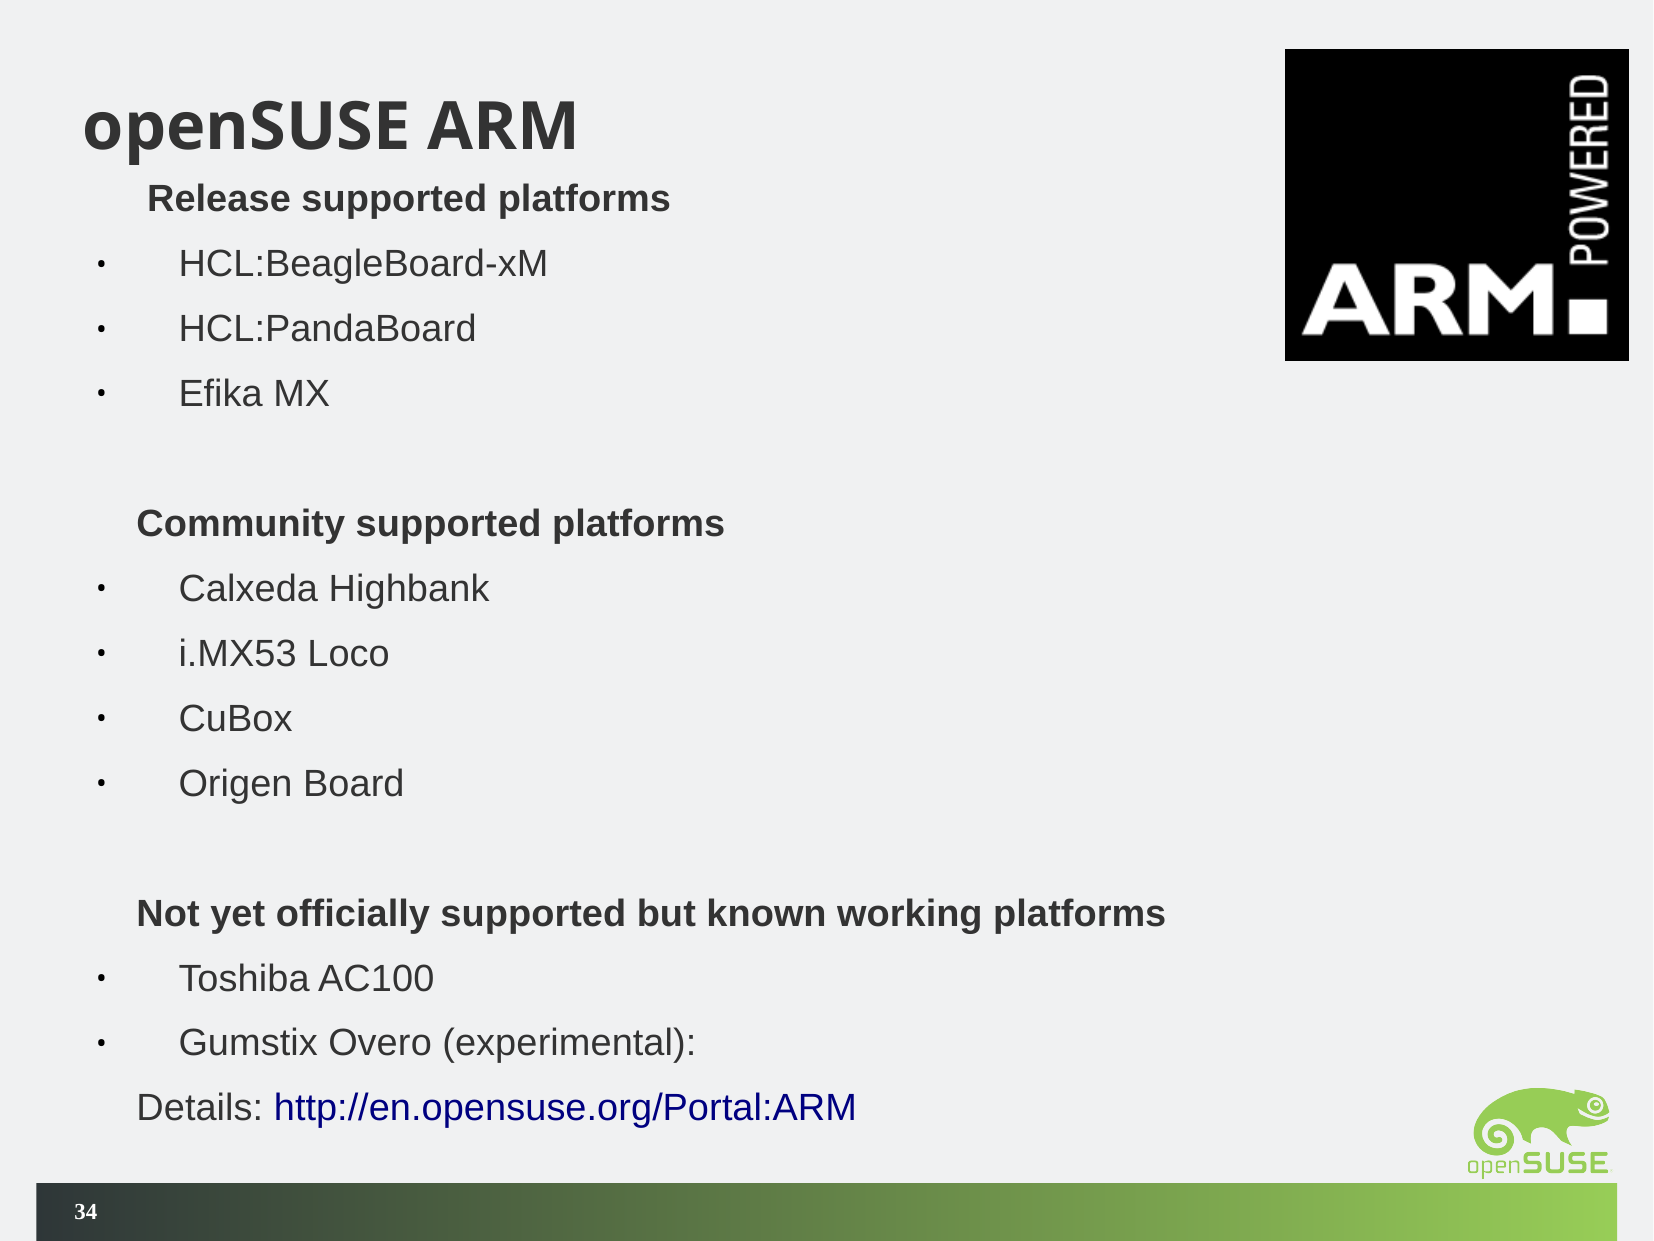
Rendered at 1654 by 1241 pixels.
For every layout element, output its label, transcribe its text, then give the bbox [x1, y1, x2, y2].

picture [0, 0, 1654, 1241]
list Release supported platforms HCL:BeagleBoard-xM HCL:PandaBoard Efika MX Community supported platforms Calxeda Highbank i.MX53 Loco CuBox Origen Board Not yet officially supported but known working platforms Toshiba AC100 Gumstix Overo (experimental): Details: http://en.opensuse.org/Portal:ARM [82, 176, 1571, 1131]
title openSUSE ARM [82, 49, 1285, 176]
